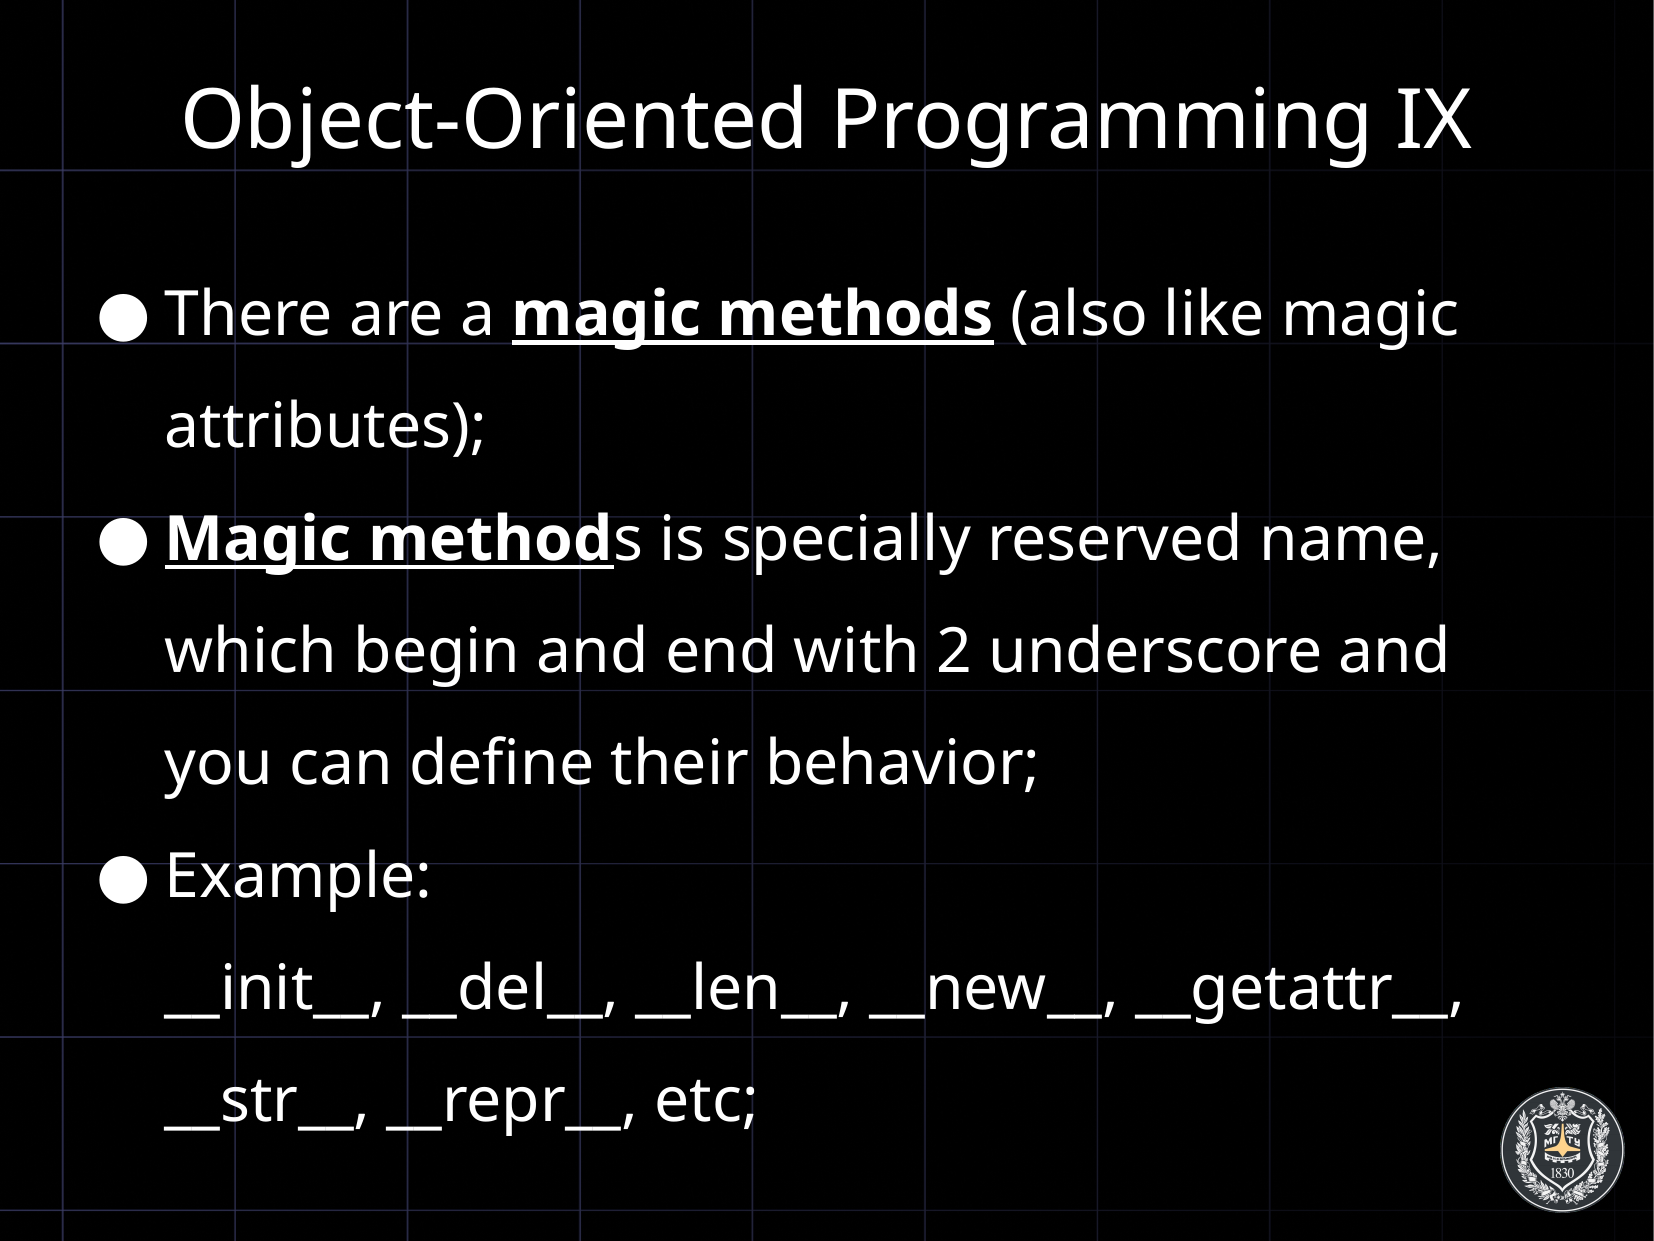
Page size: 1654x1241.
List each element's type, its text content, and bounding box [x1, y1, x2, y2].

picture [0, 0, 1654, 1241]
text_box Object-Oriented Programming IX [82, 37, 1571, 187]
text_box There are a magic methods (also like magic attributes); Magic methods is specially reserved name, which begin and end with 2 underscore and you can define their behavior; Example: __init__, __del__, __len__, __new__, __getattr__, __str__, __repr__, etc; [74, 187, 1575, 1241]
